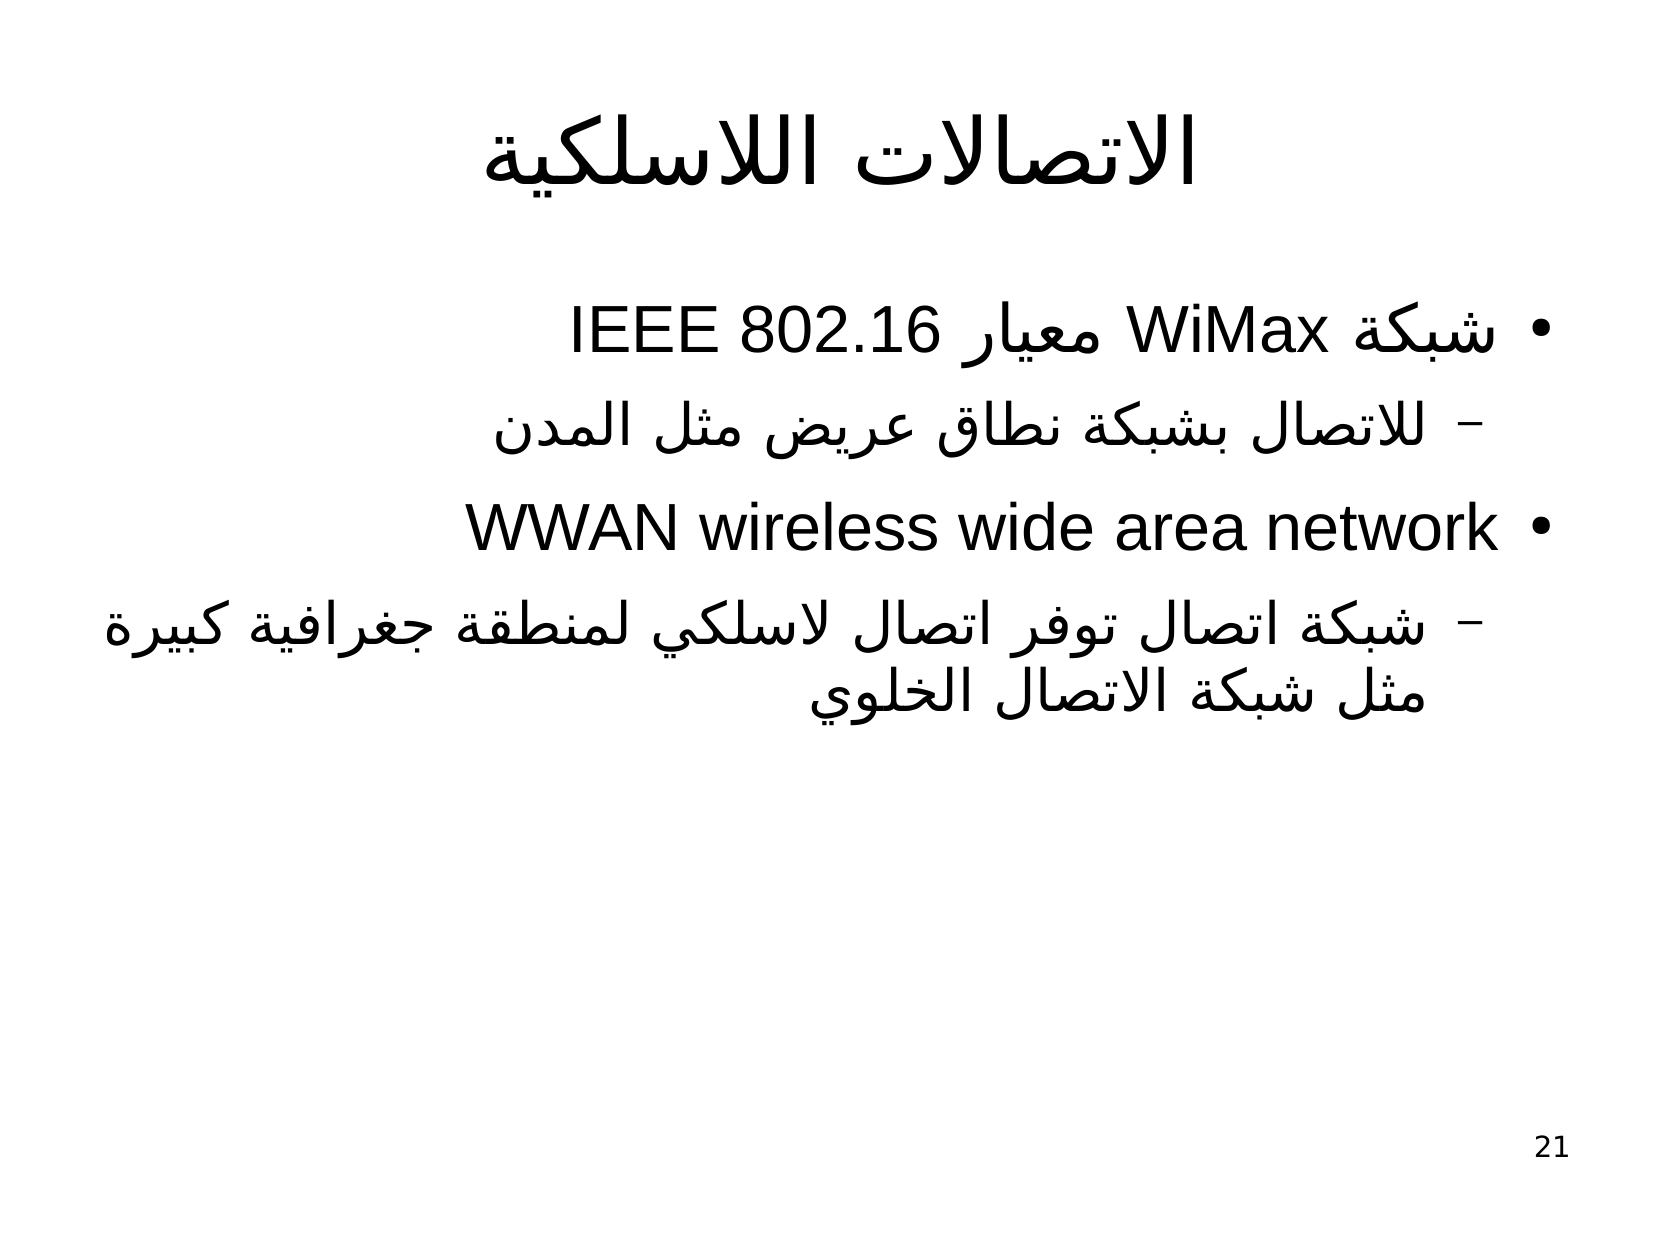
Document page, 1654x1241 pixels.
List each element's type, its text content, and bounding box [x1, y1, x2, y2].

list شبكة WiMax معيار IEEE 802.16 للاتصال بشبكة نطاق عريض مثل المدن WWAN wireless wide area network شبكة اتصال توفر اتصال لاسلكي لمنطقة جغرافية كبيرة مثل شبكة الاتصال الخلوي [82, 290, 1571, 1010]
title الاتصالات اللاسلكية [82, 49, 1571, 257]
